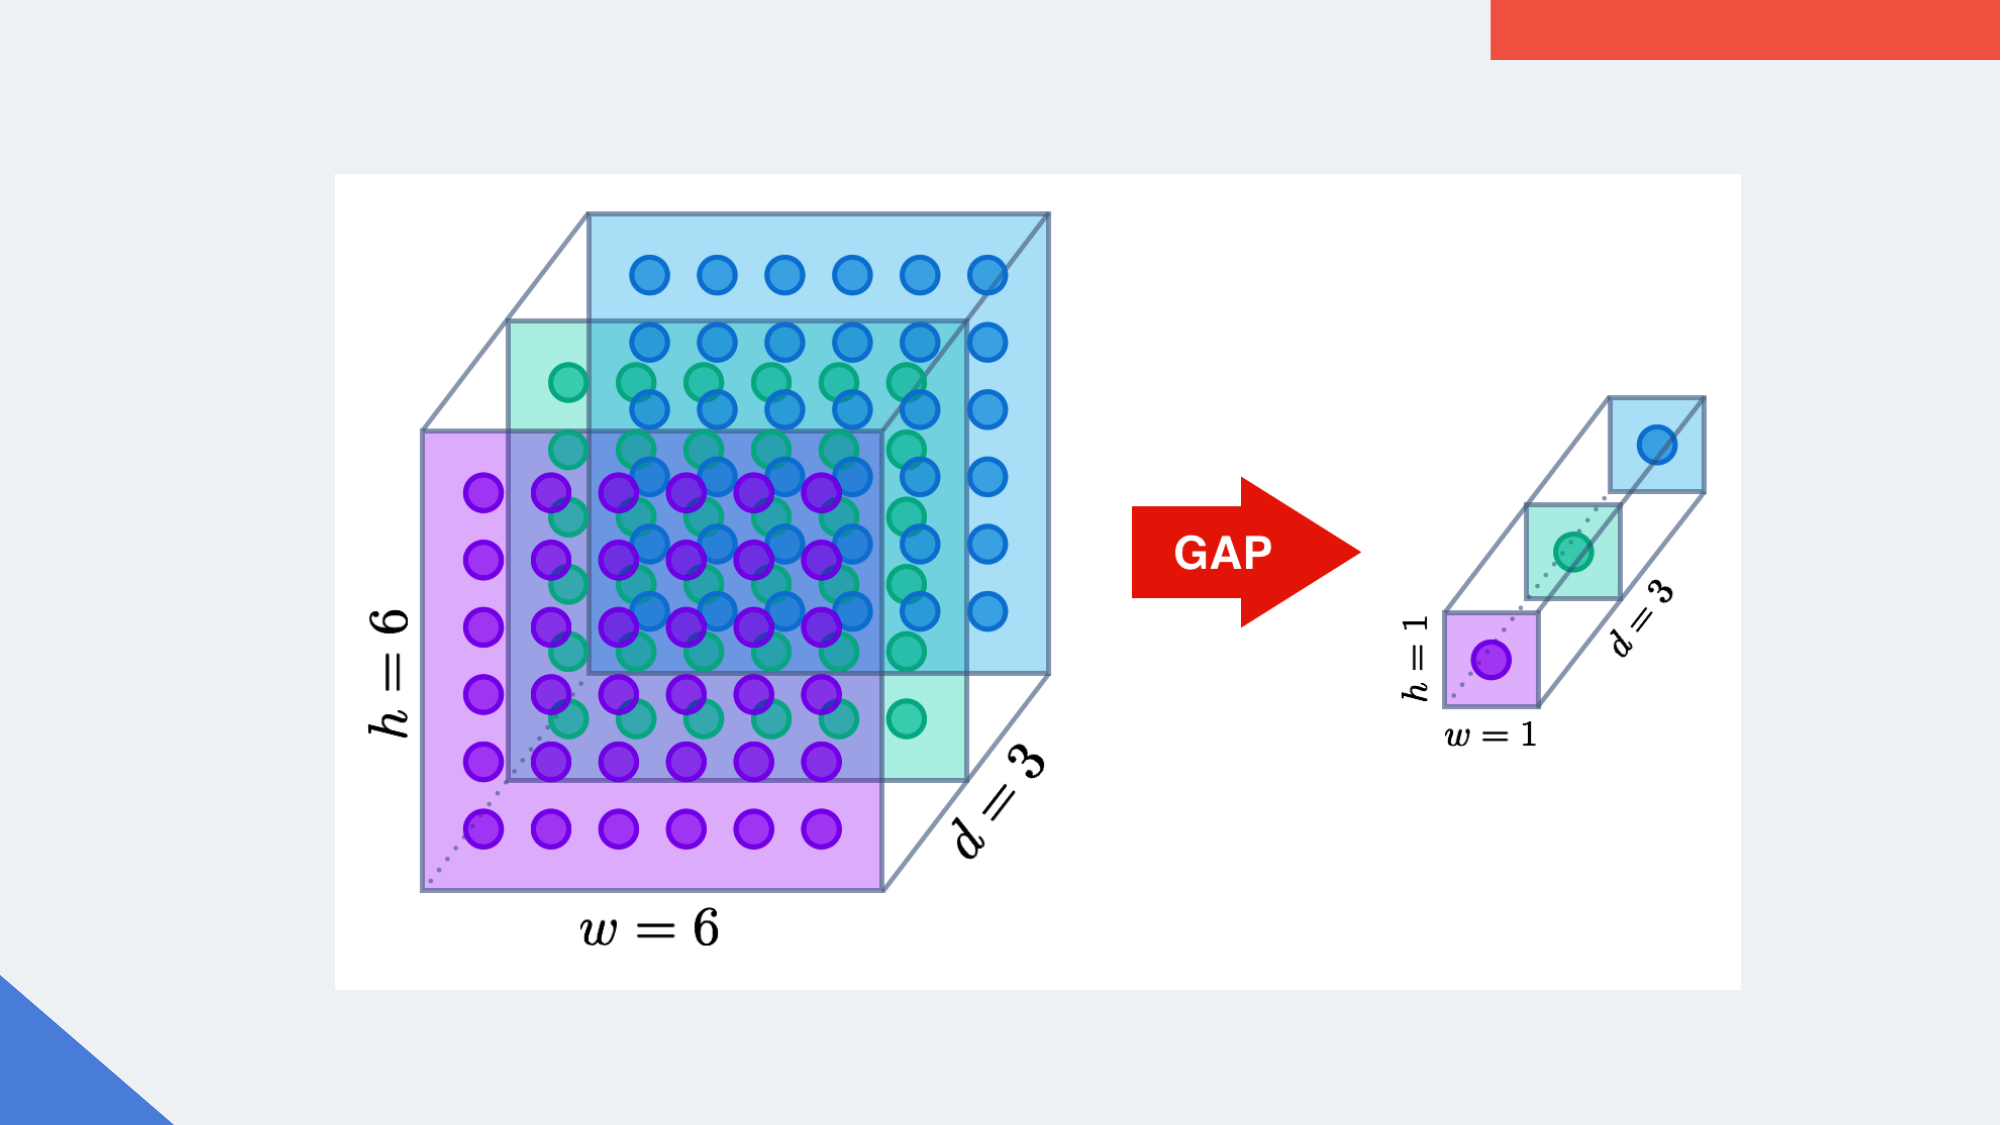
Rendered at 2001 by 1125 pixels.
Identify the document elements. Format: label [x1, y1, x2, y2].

picture [335, 174, 1741, 991]
text_box [0, 974, 174, 1125]
text_box [1490, 0, 2000, 60]
